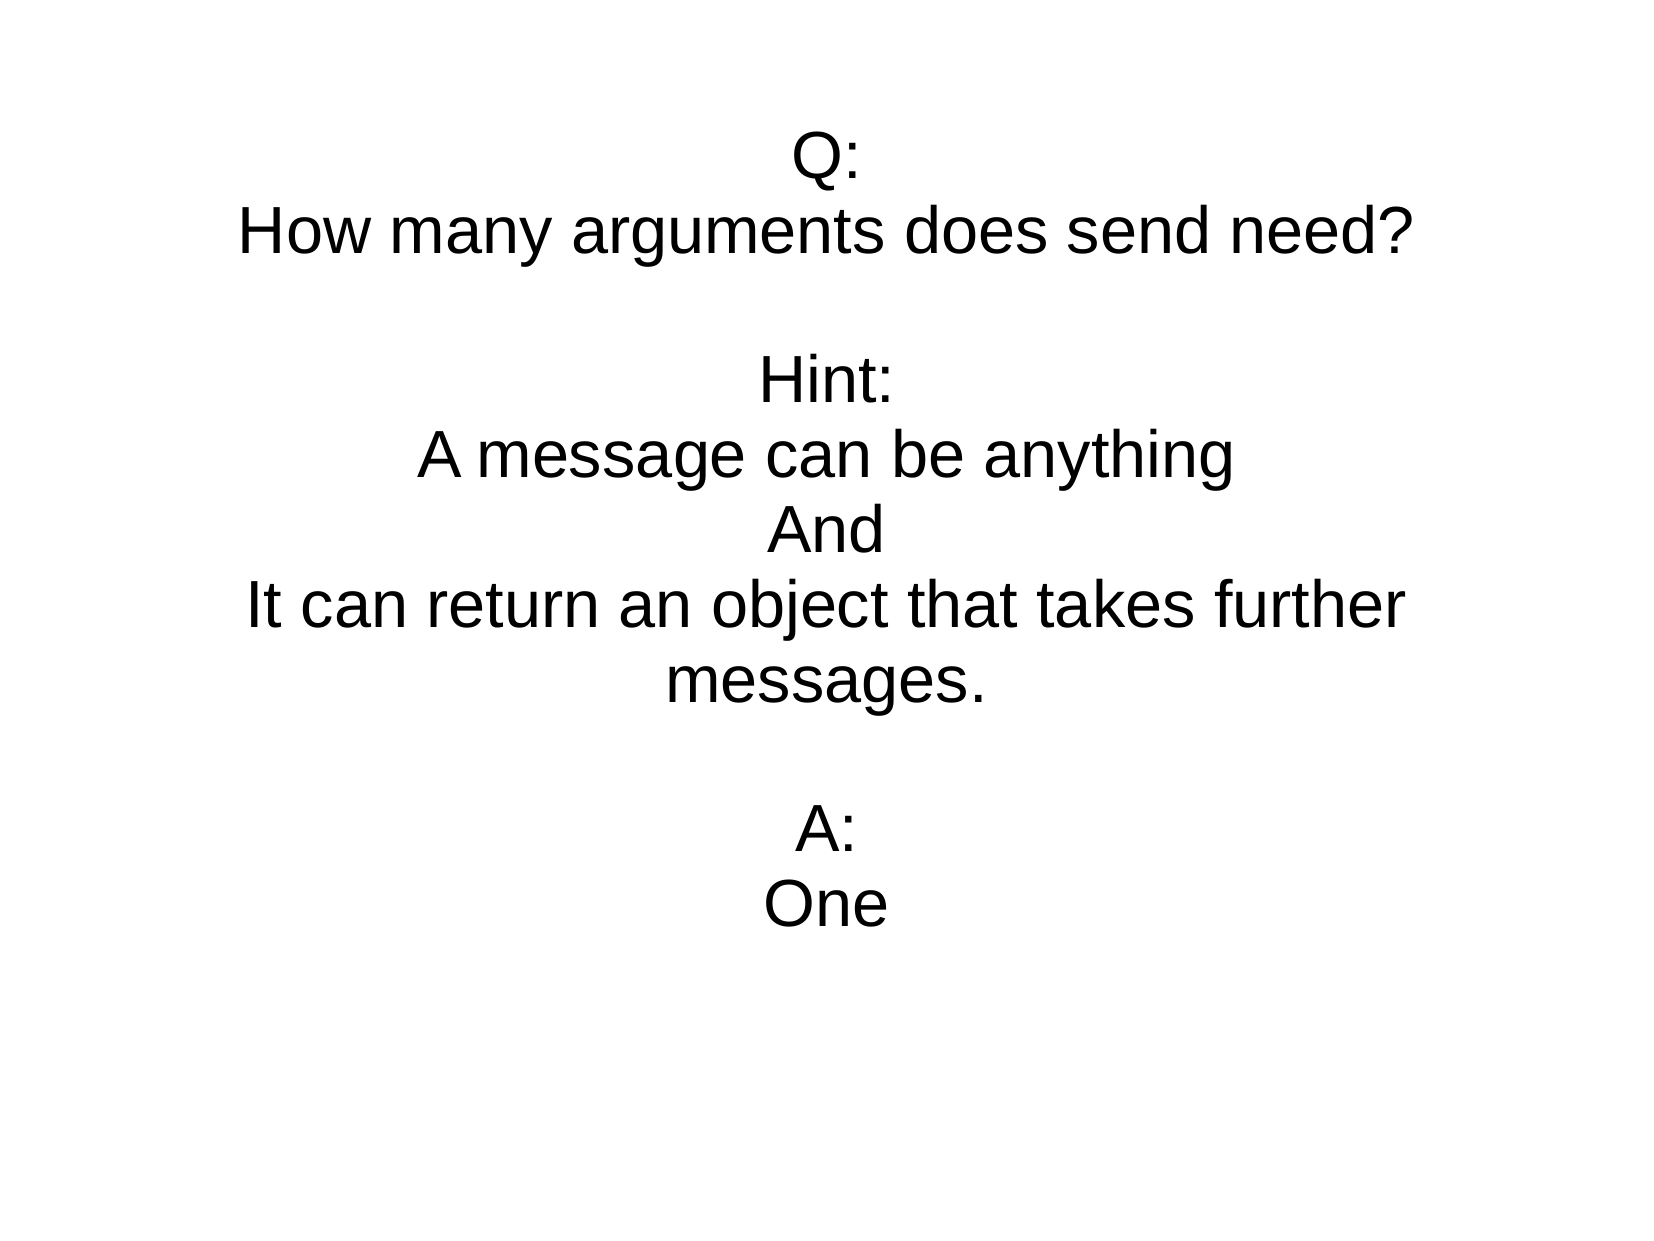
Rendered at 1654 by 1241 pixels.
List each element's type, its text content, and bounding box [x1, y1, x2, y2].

subtitle Q: How many arguments does send need? Hint: A message can be anything And It can return an object that takes further messages. A: One [82, 49, 1571, 1010]
